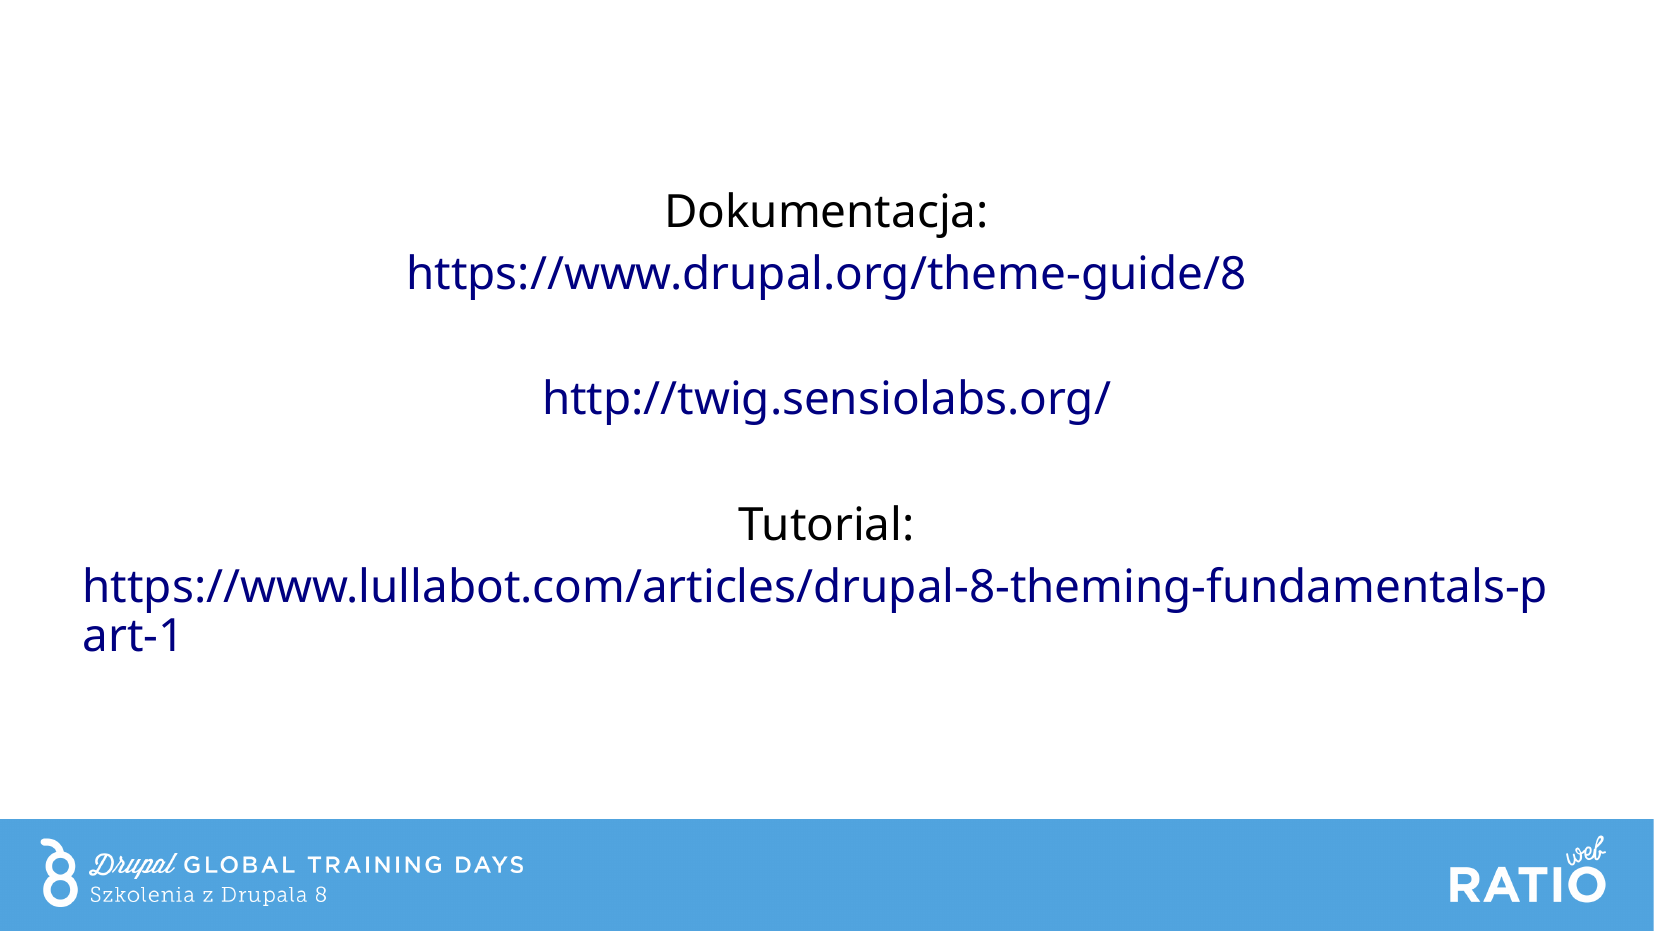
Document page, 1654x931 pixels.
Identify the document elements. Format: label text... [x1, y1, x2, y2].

picture [0, 0, 1654, 931]
subtitle Dokumentacja: https://www.drupal.org/theme-guide/8 http://twig.sensiolabs.org/ Tutorial: https://www.lullabot.com/articles/drupal-8-theming-fundamentals-part-1 [82, 37, 1571, 758]
